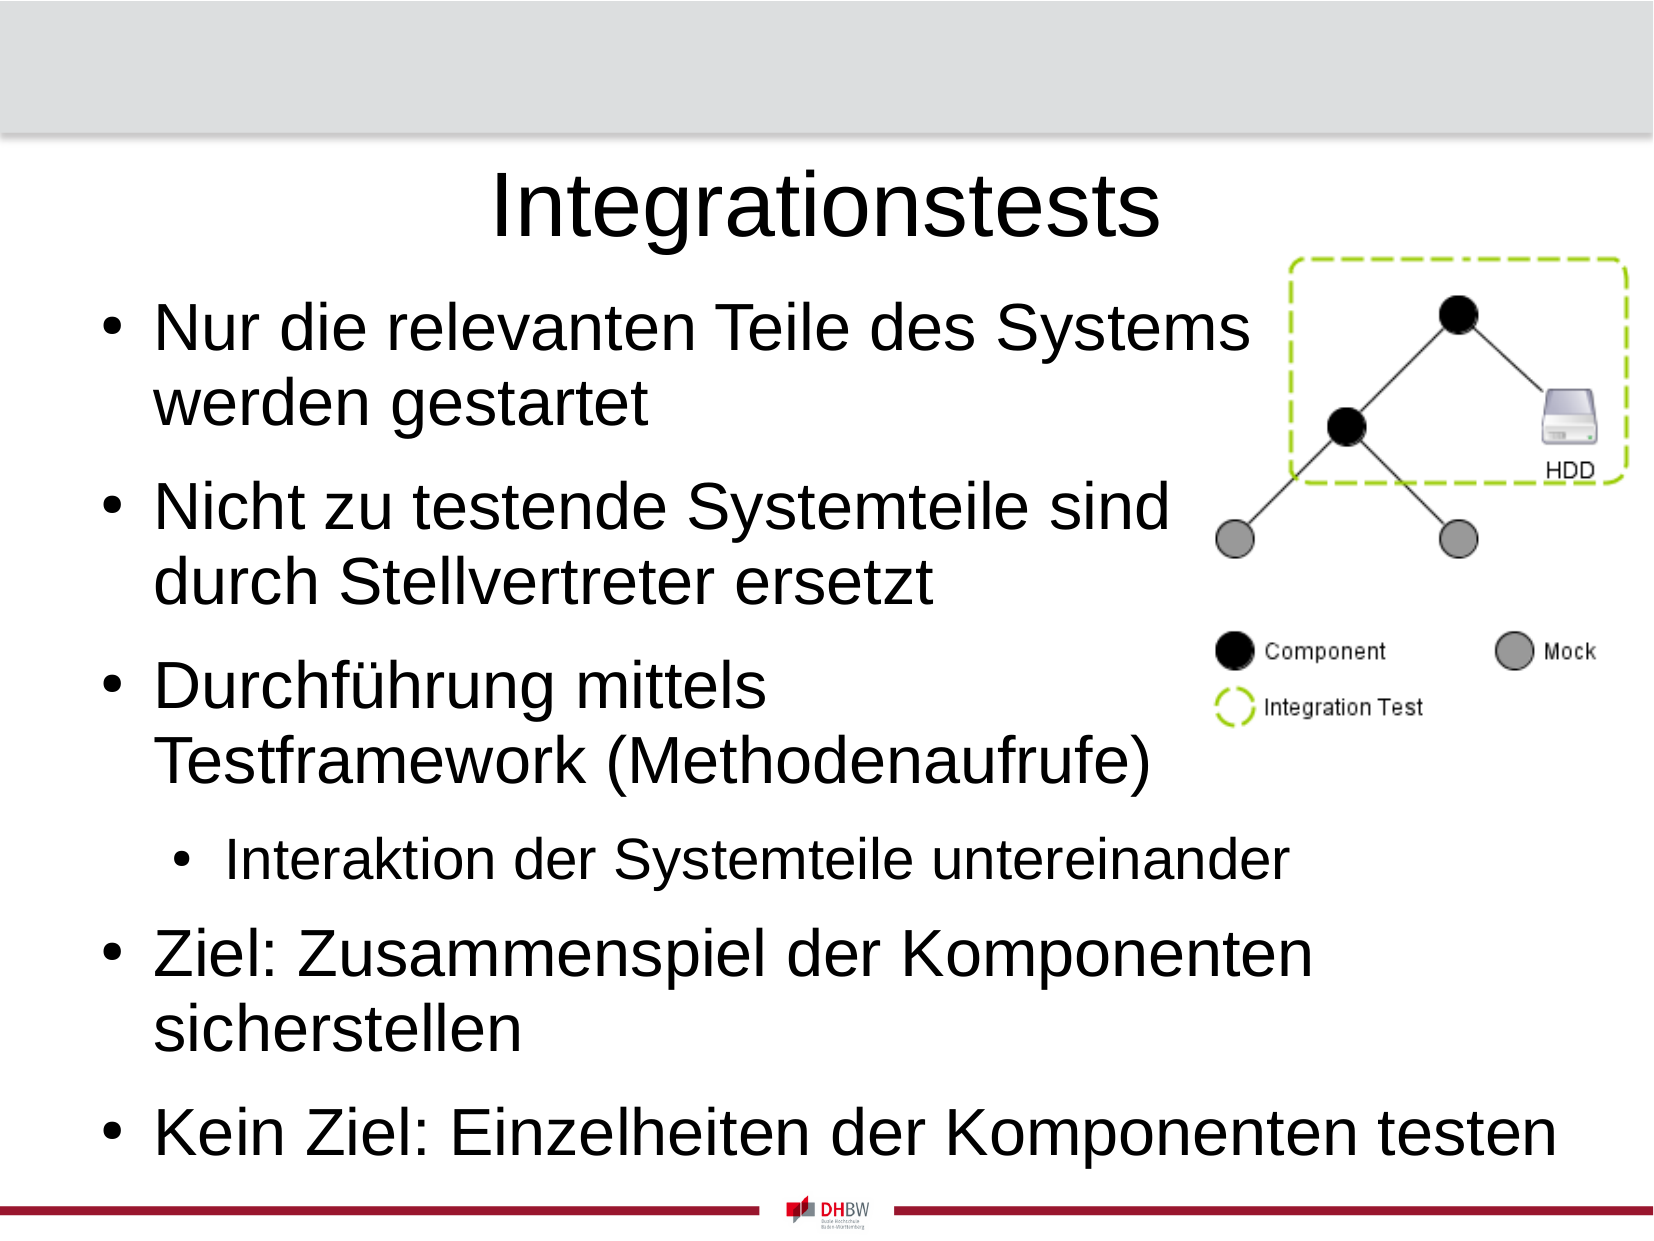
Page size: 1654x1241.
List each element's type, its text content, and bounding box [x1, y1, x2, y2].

list Nur die relevanten Teile des Systems werden gestartet Nicht zu testende Systemteile sind durch Stellvertreter ersetzt Durchführung mittels Testframework (Methodenaufrufe) Interaktion der Systemteile untereinander Ziel: Zusammenspiel der Komponenten sicherstellen Kein Ziel: Einzelheiten der Komponenten testen [82, 290, 1571, 1170]
title Integrationstests [82, 147, 1571, 257]
picture [0, 1, 1654, 1237]
